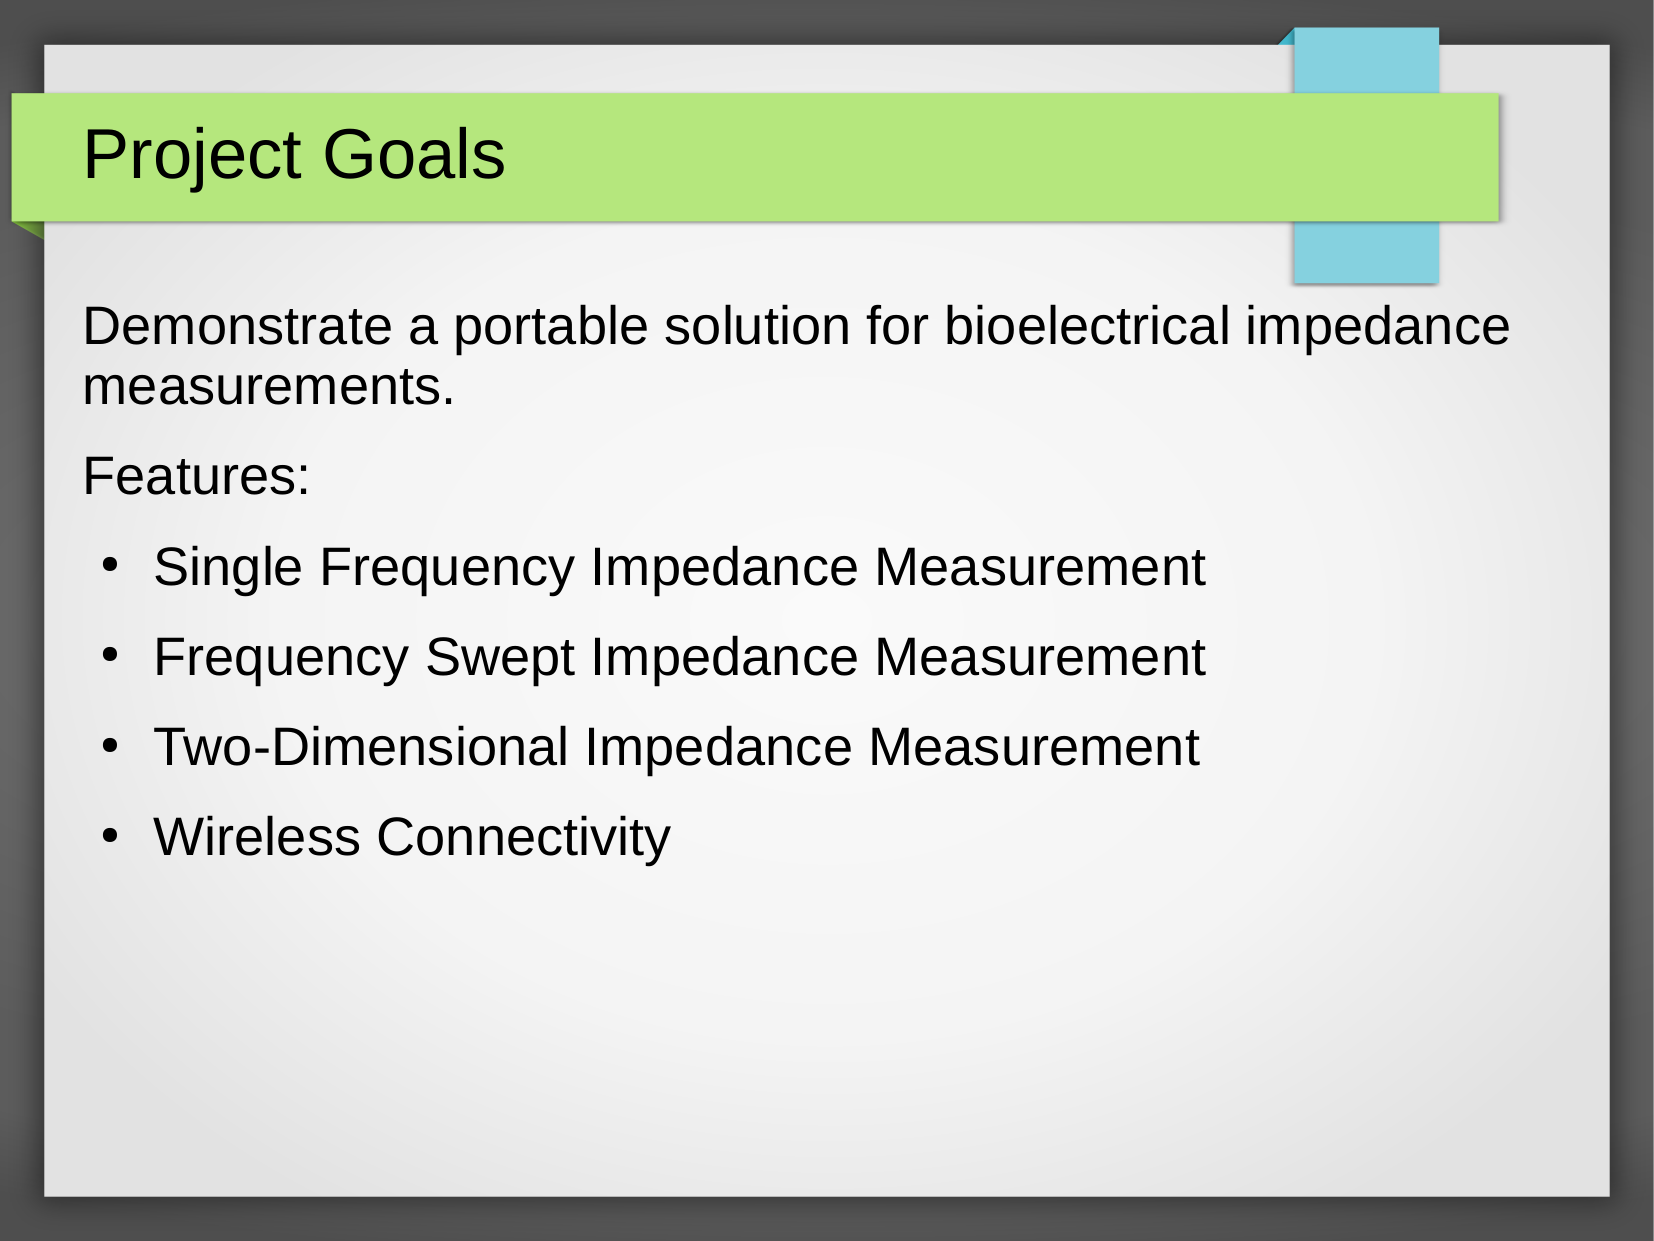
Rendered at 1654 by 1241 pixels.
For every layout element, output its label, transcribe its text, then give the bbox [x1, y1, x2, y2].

list Demonstrate a portable solution for bioelectrical impedance measurements. Features: Single Frequency Impedance Measurement Frequency Swept Impedance Measurement Two-Dimensional Impedance Measurement Wireless Connectivity [82, 295, 1571, 1015]
title Project Goals [82, 94, 1264, 213]
picture [0, 0, 1654, 1241]
